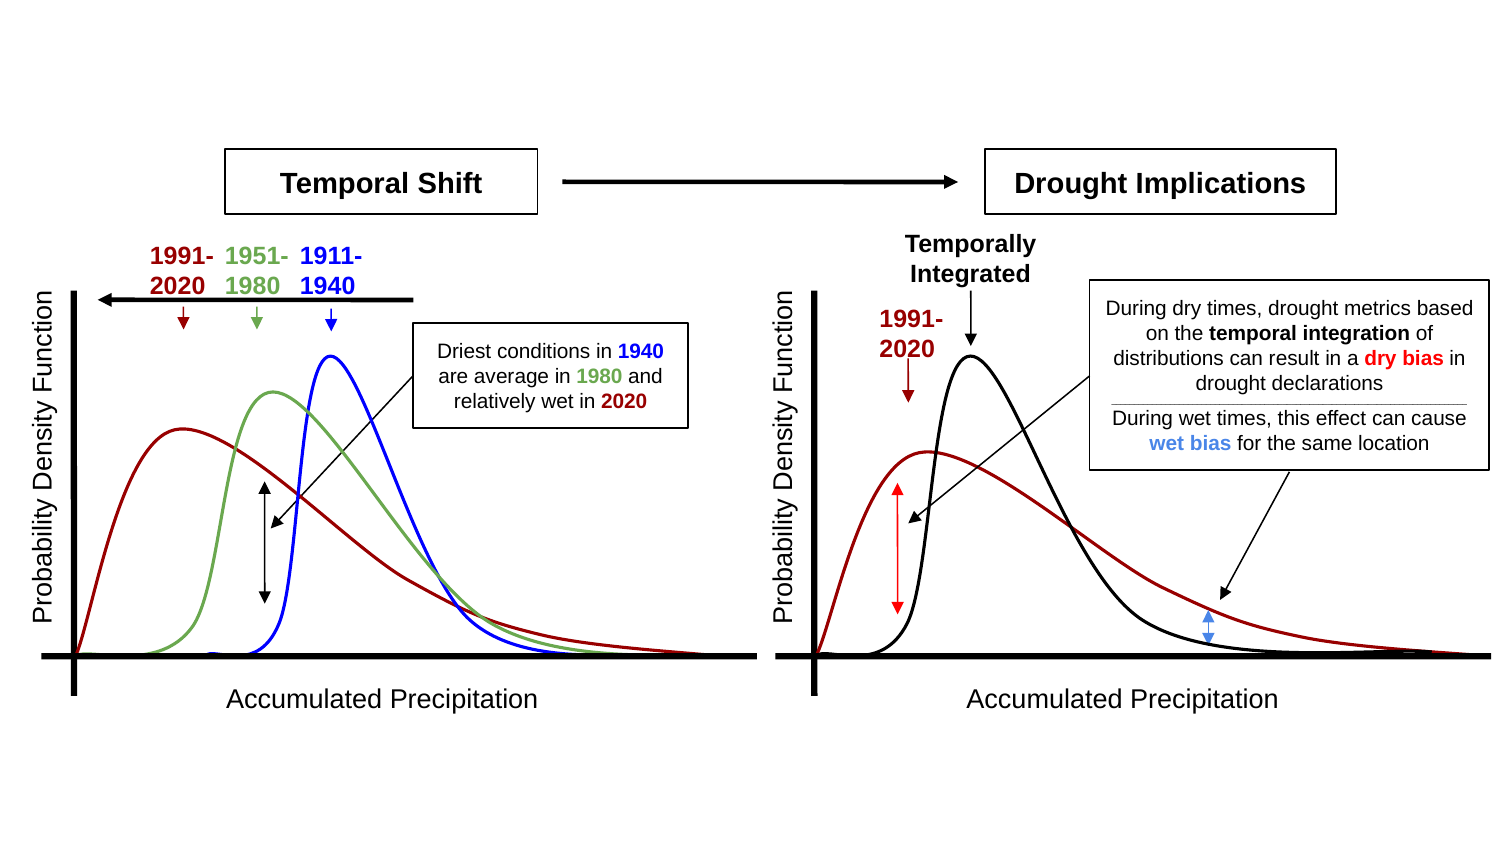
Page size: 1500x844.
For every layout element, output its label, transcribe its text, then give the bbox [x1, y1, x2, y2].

text_box Probability Density Function [9, 269, 73, 640]
text_box Driest conditions in 1940 are average in 1980 and relatively wet in 2020 [413, 322, 688, 428]
text_box Probability Density Function [749, 269, 813, 640]
text_box 1991- 2020 [864, 287, 964, 378]
text_box 1951- 1980 [234, 224, 309, 315]
text_box Temporally Integrated [873, 212, 1068, 303]
text_box 1911-1940 [309, 224, 384, 315]
text_box Drought Implications [985, 148, 1336, 215]
text_box Temporal Shift [224, 148, 538, 215]
text_box Accumulated Precipitation [951, 666, 1303, 730]
text_box Accumulated Precipitation [211, 666, 562, 730]
text_box 1991- 2020 [134, 224, 234, 345]
text_box During dry times, drought metrics based on the temporal integration of distributions can result in a dry bias in drought declarations _______________________________________________________________________________ During wet times, this effect can cause wet bias for the same location [1089, 280, 1490, 470]
